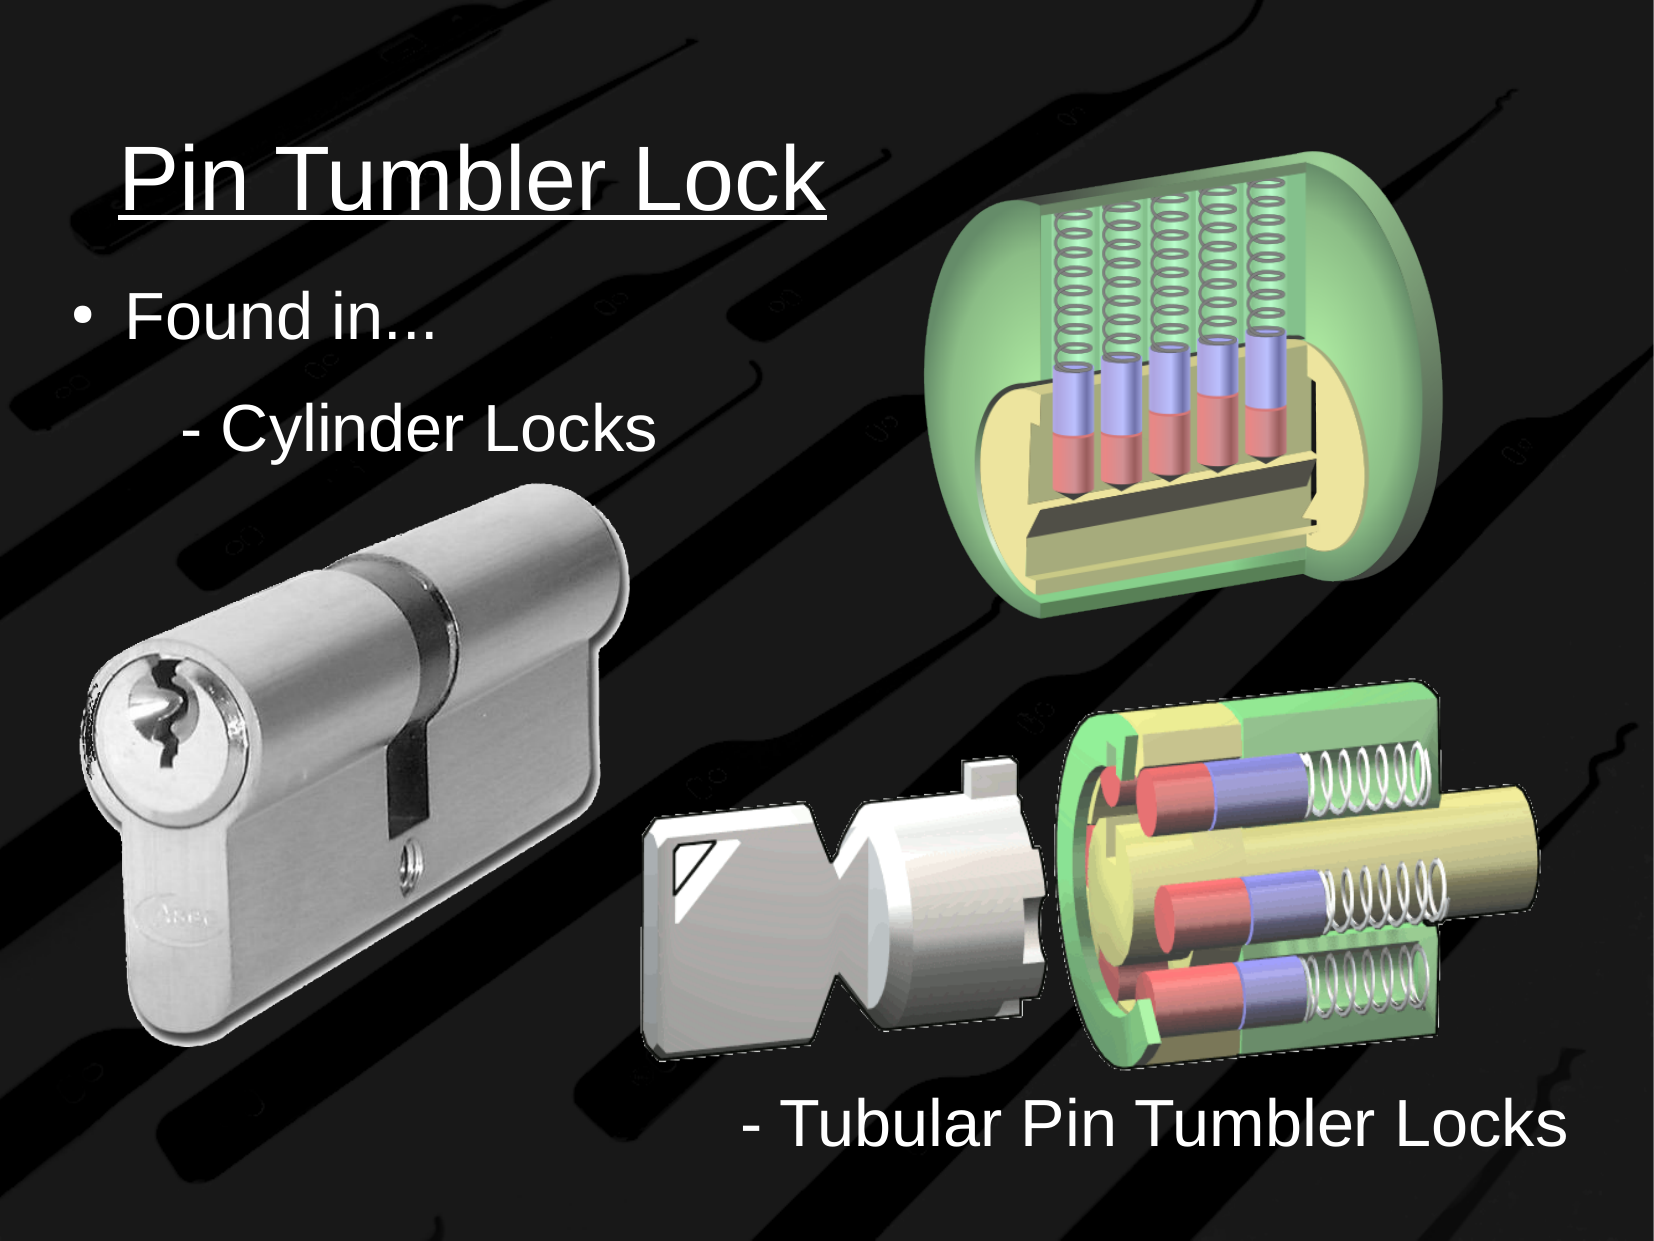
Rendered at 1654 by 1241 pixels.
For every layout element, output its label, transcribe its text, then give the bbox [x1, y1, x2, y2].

subtitle Found in... - Cylinder Locks [70, 203, 862, 620]
picture [0, 0, 1654, 1241]
title Pin Tumbler Lock [82, 49, 1571, 257]
text_box [70, 620, 1477, 1182]
text_box - Tubular Pin Tumbler Locks [671, 1111, 1593, 1194]
